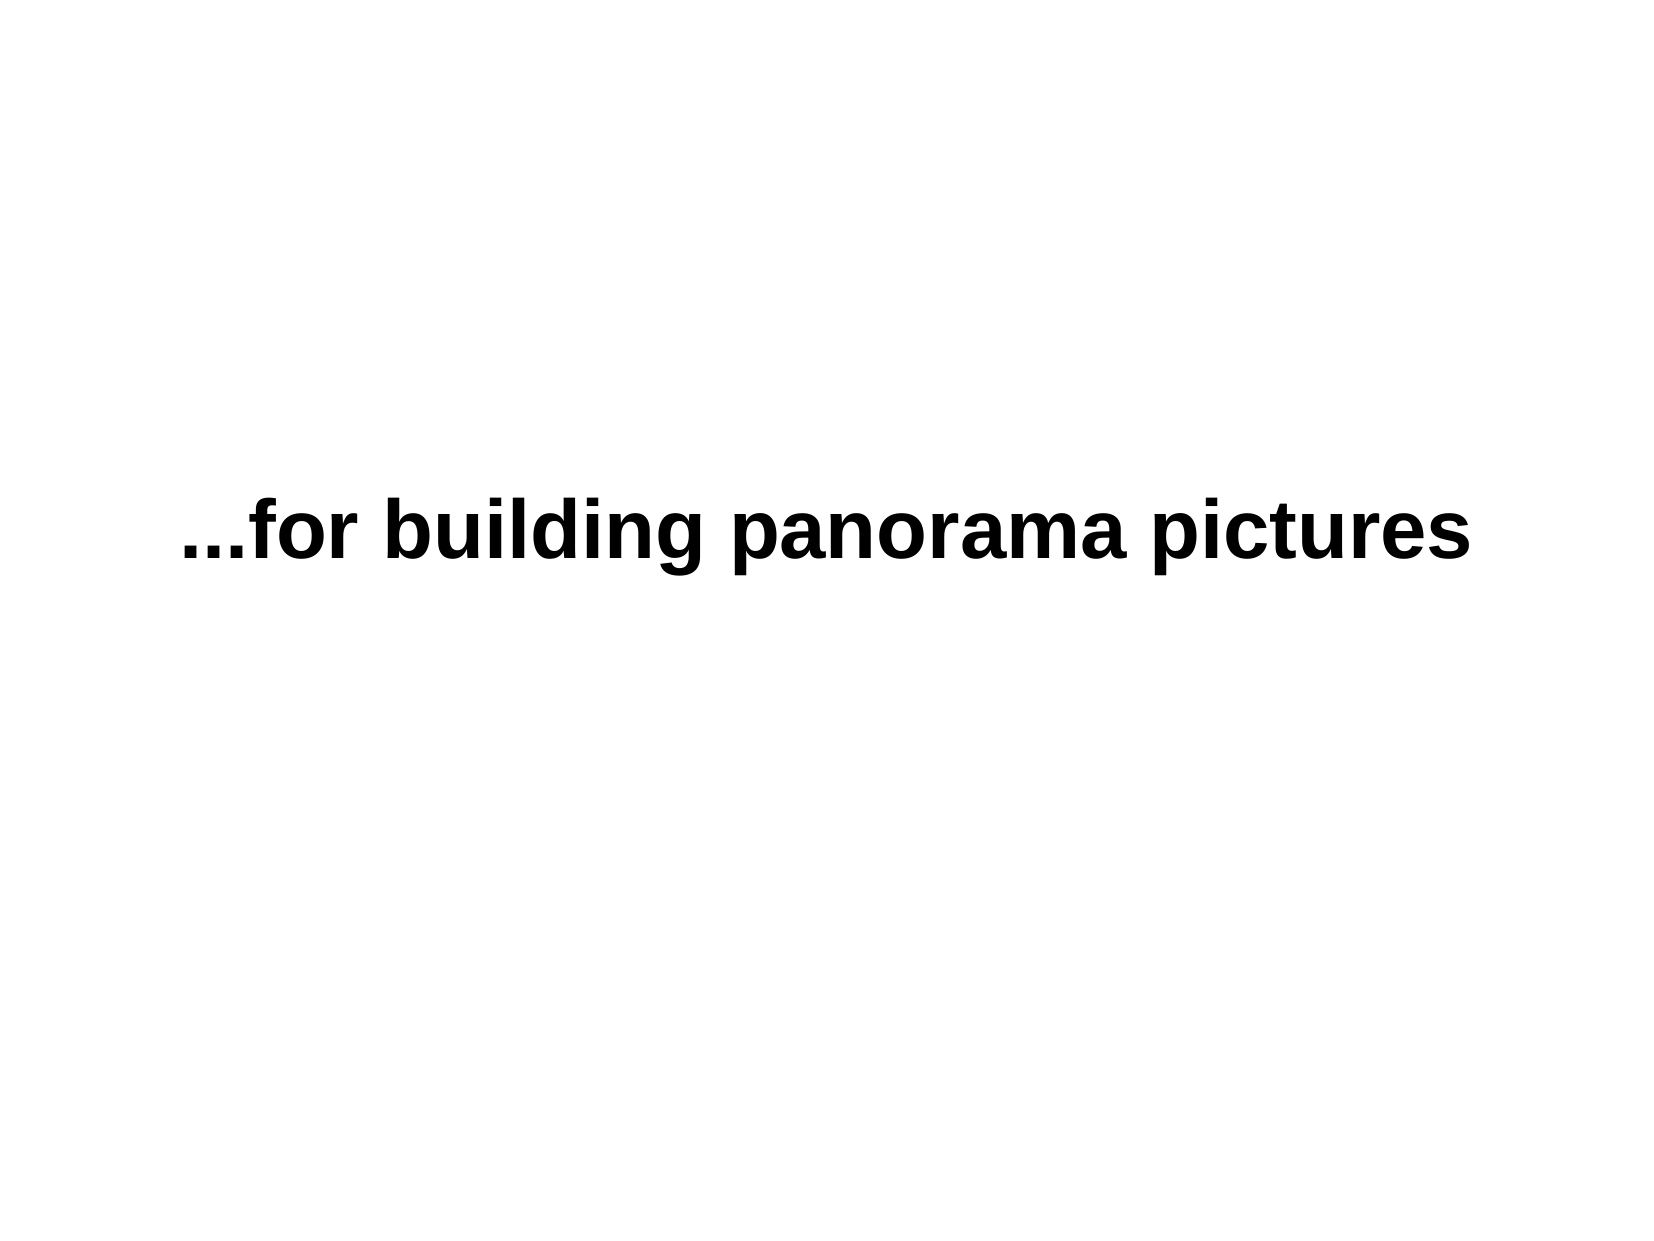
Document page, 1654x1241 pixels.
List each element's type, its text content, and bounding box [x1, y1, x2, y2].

subtitle ...for building panorama pictures [82, 49, 1571, 1010]
